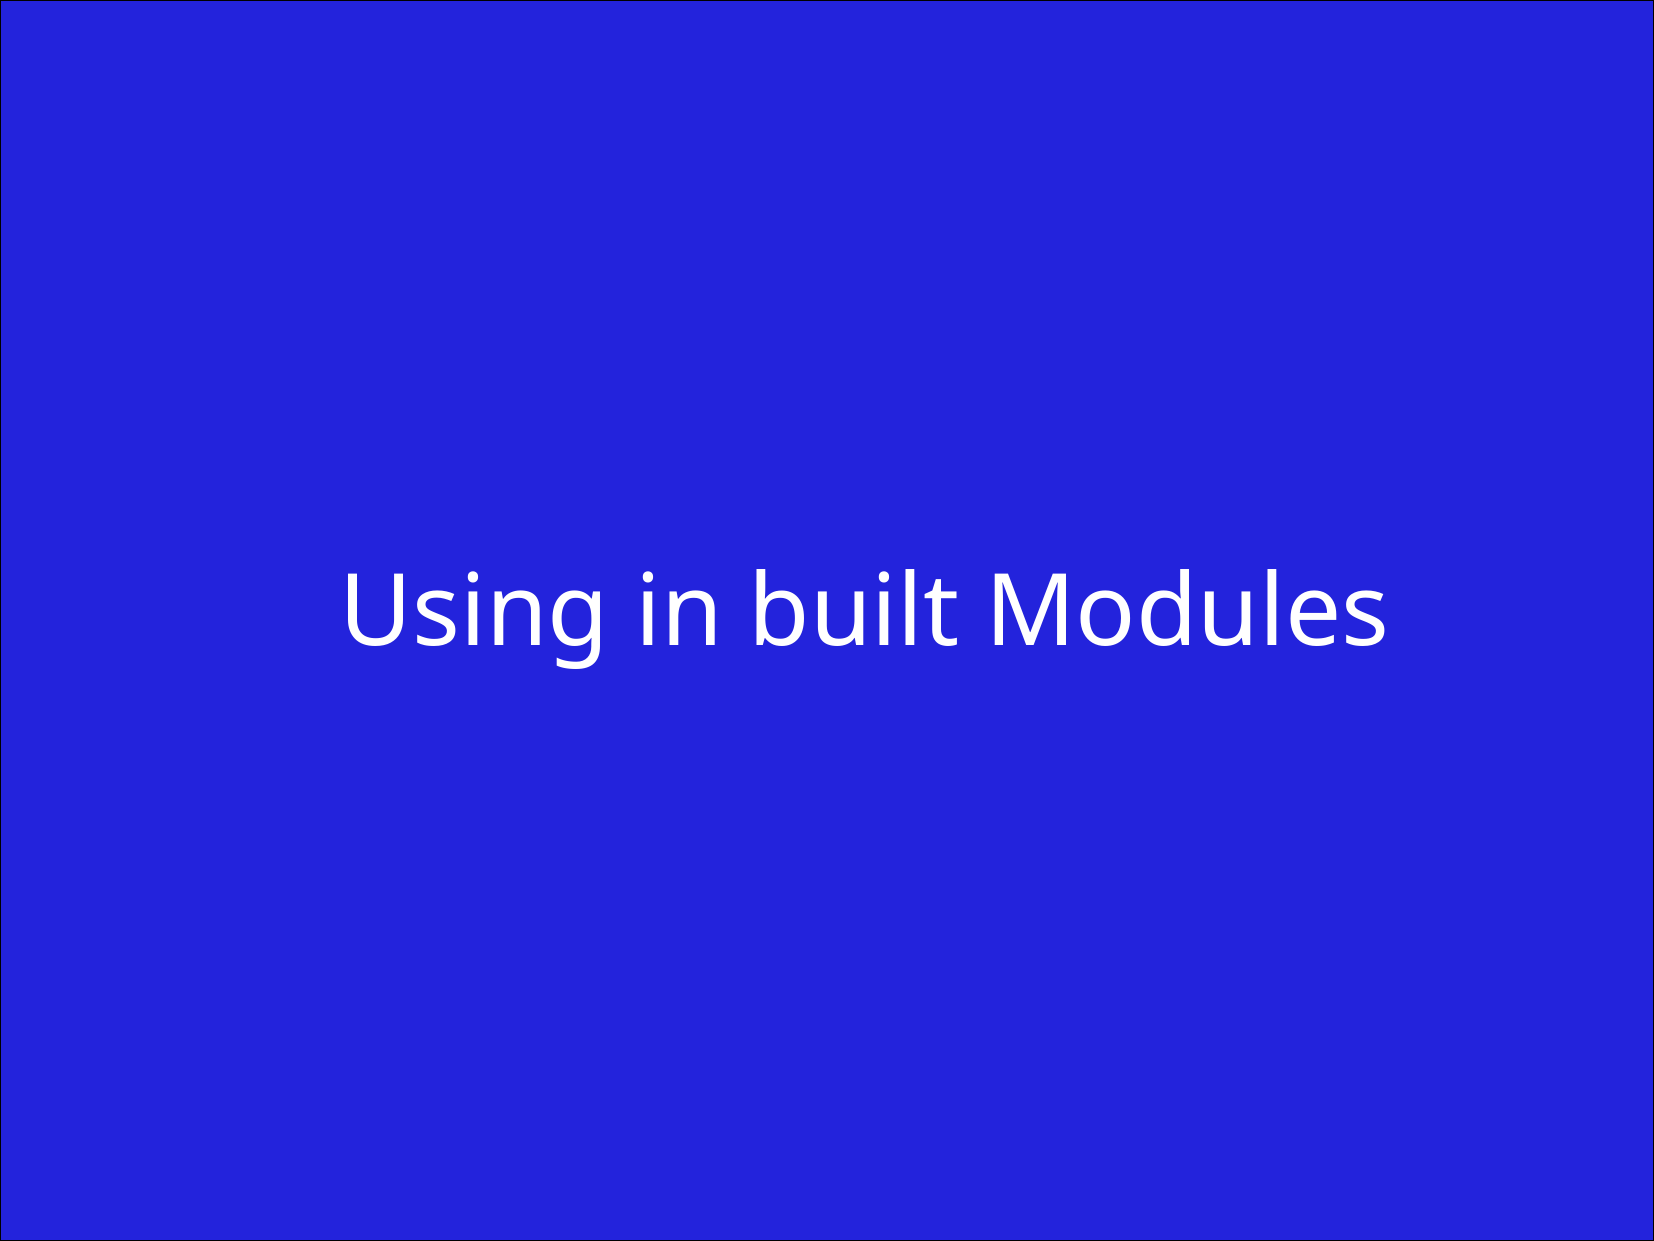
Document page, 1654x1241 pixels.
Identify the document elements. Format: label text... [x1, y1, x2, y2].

text_box Using in built Modules [324, 531, 1418, 676]
text_box [0, 0, 1654, 1241]
